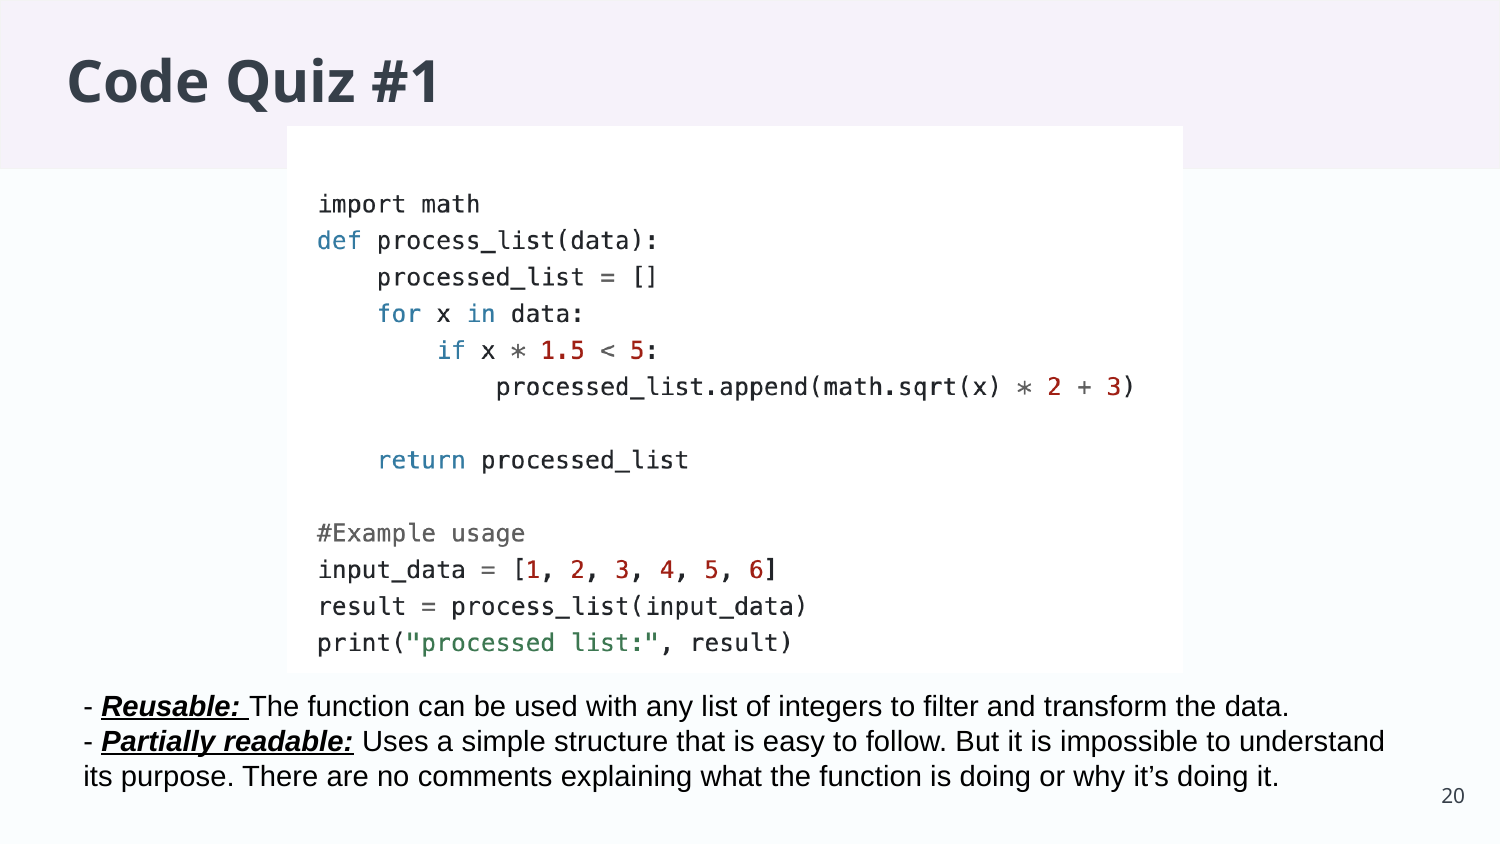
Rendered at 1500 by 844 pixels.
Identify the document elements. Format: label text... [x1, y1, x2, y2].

text_box - Reusable: The function can be used with any list of integers to filter and transform the data. - Partially readable: Uses a simple structure that is easy to follow. But it is impossible to understand its purpose. There are no comments explaining what the function is doing or why it’s doing it. [68, 672, 1432, 808]
picture [287, 126, 1183, 673]
slide_number <number> [1389, 764, 1480, 830]
title Code Quiz #1 [51, 28, 1390, 141]
